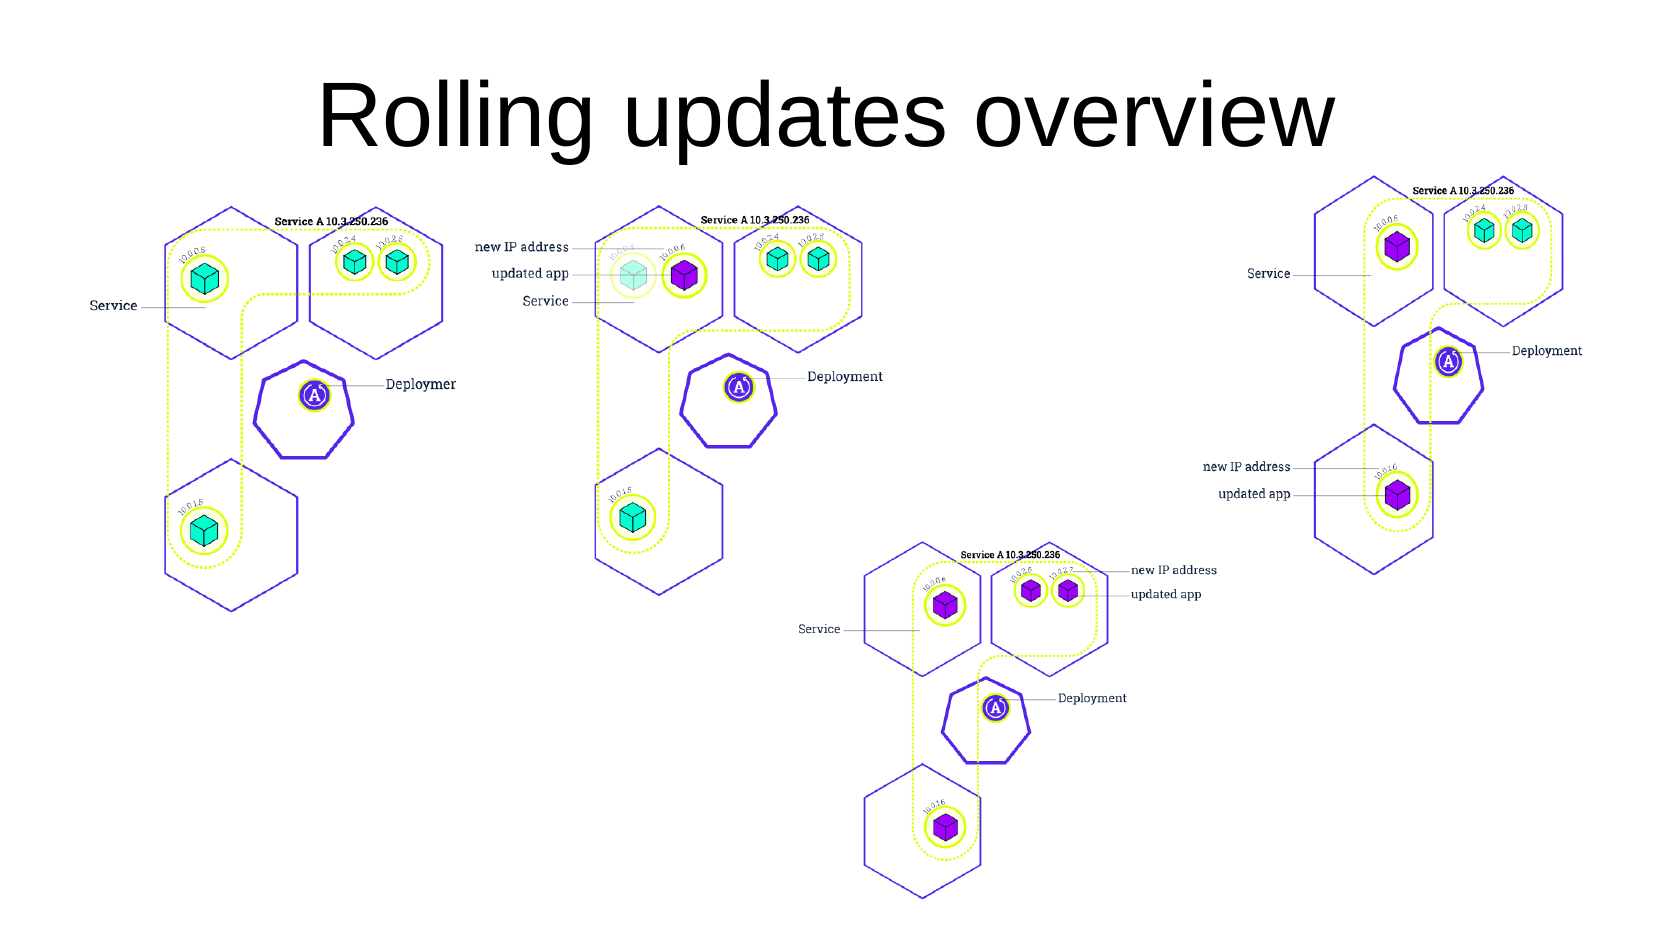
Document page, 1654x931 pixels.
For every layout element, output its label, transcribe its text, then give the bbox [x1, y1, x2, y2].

picture [17, 164, 1606, 918]
title Rolling updates overview [82, 63, 1571, 167]
